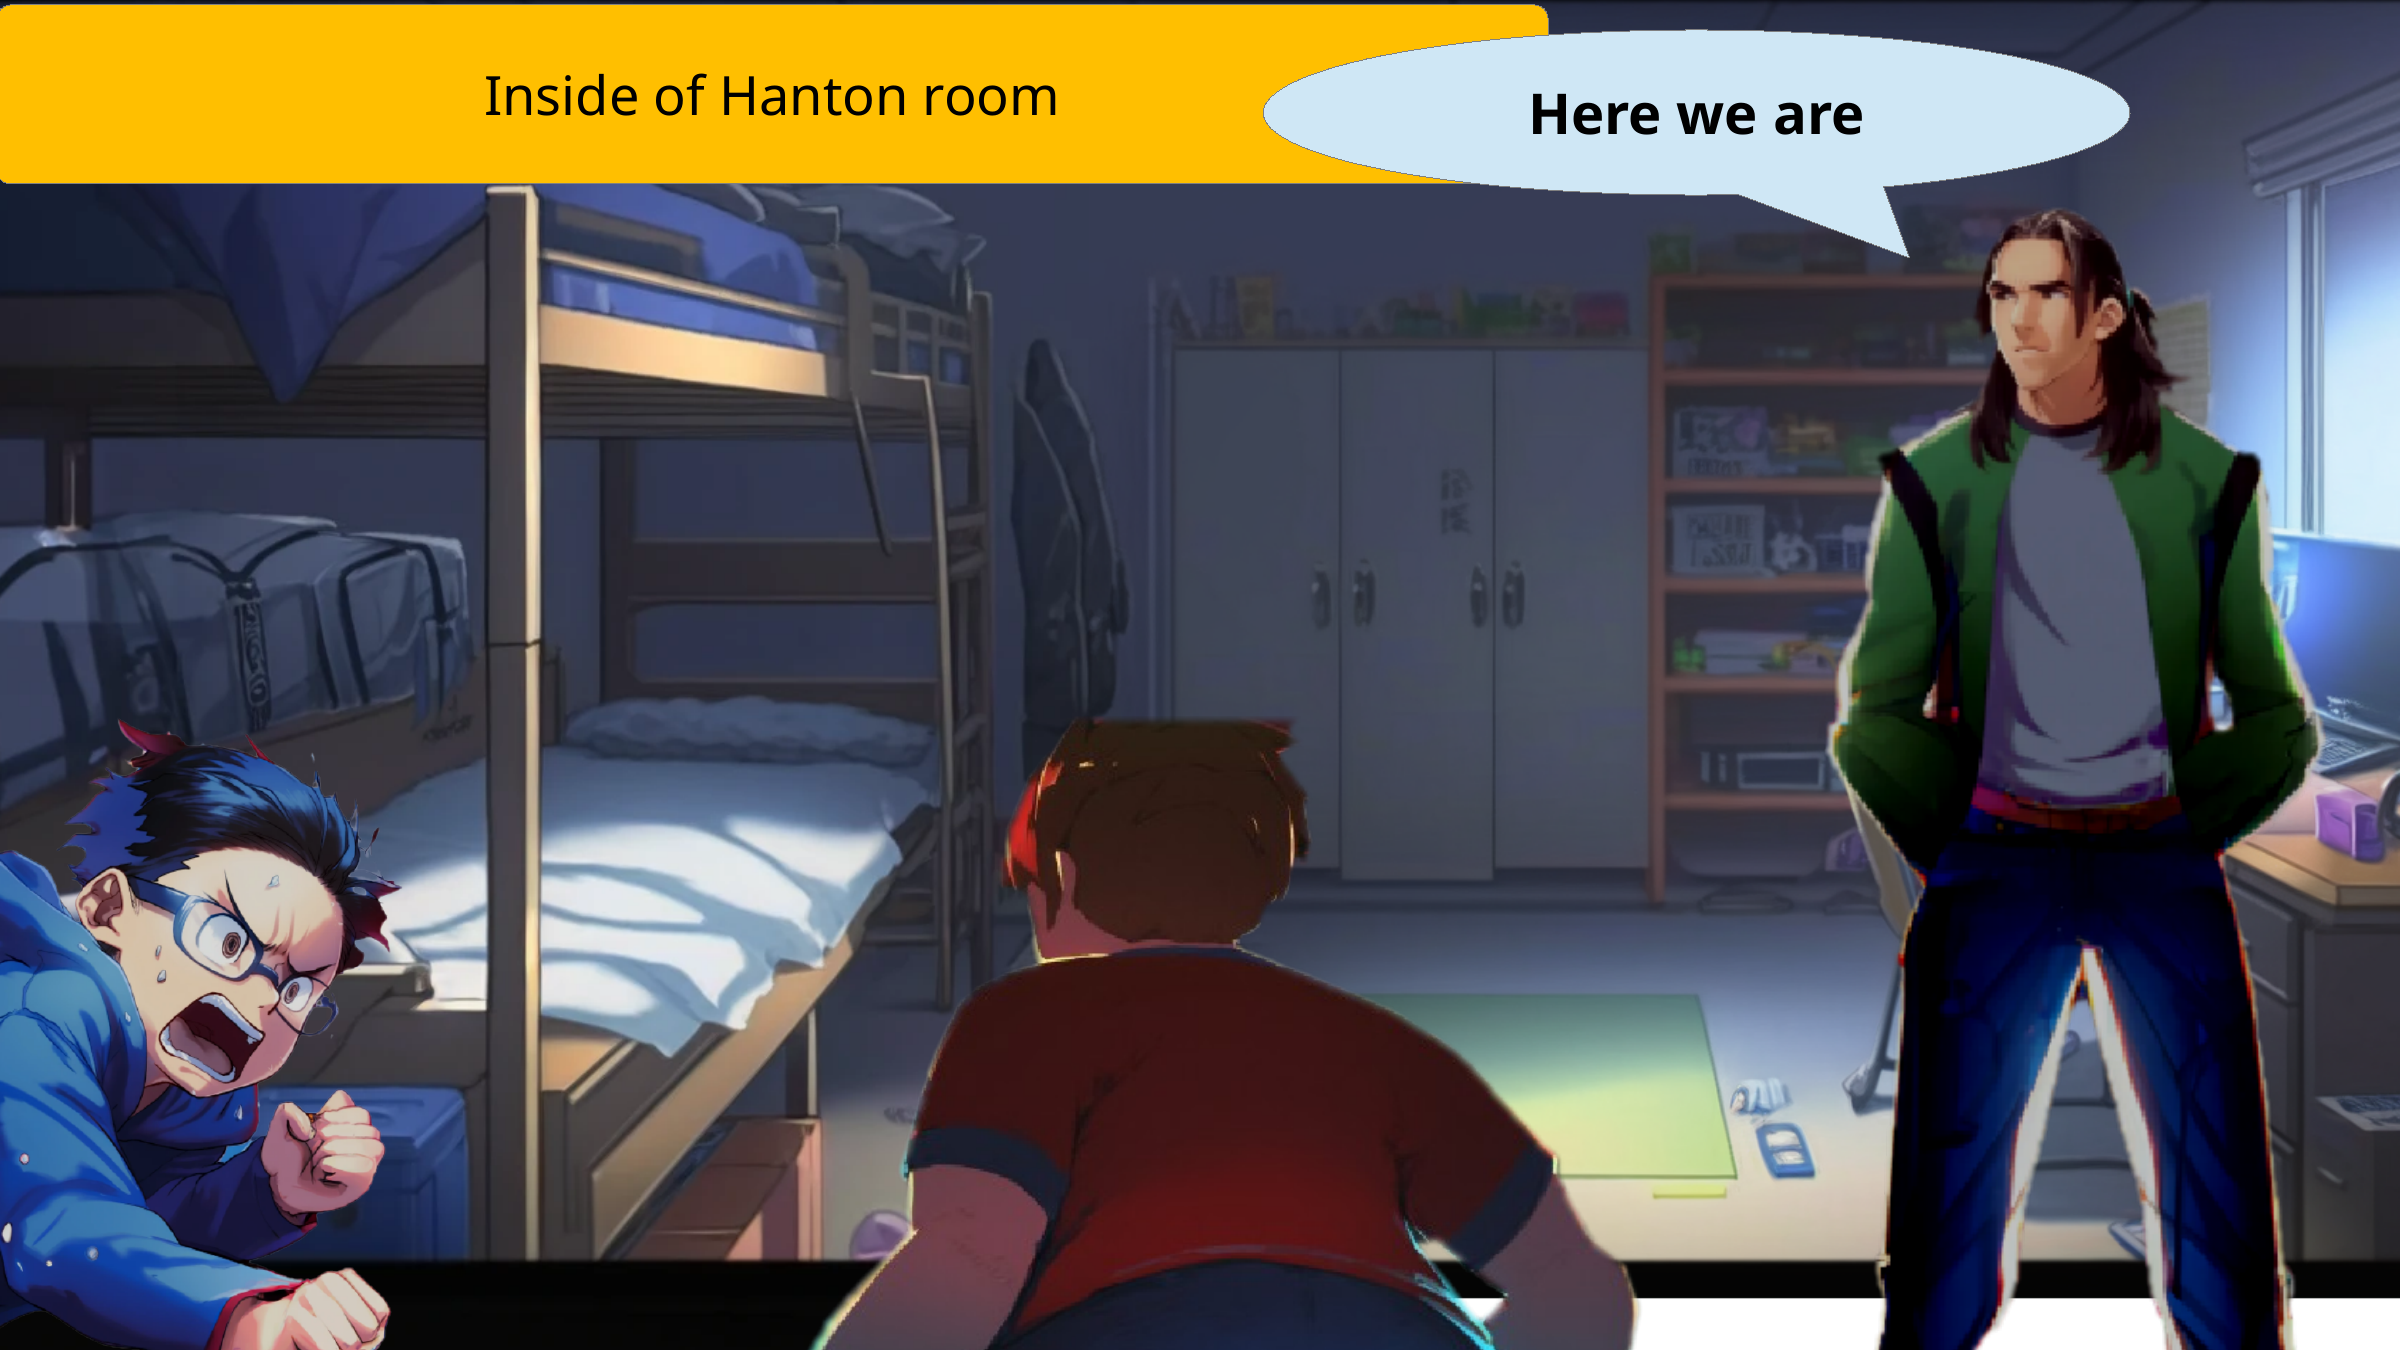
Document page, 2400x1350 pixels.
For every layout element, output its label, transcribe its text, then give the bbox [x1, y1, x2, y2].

picture [0, 0, 2400, 1350]
text_box Inside of Hanton room [0, 4, 1549, 184]
text_box Here we are [1263, 29, 2131, 258]
